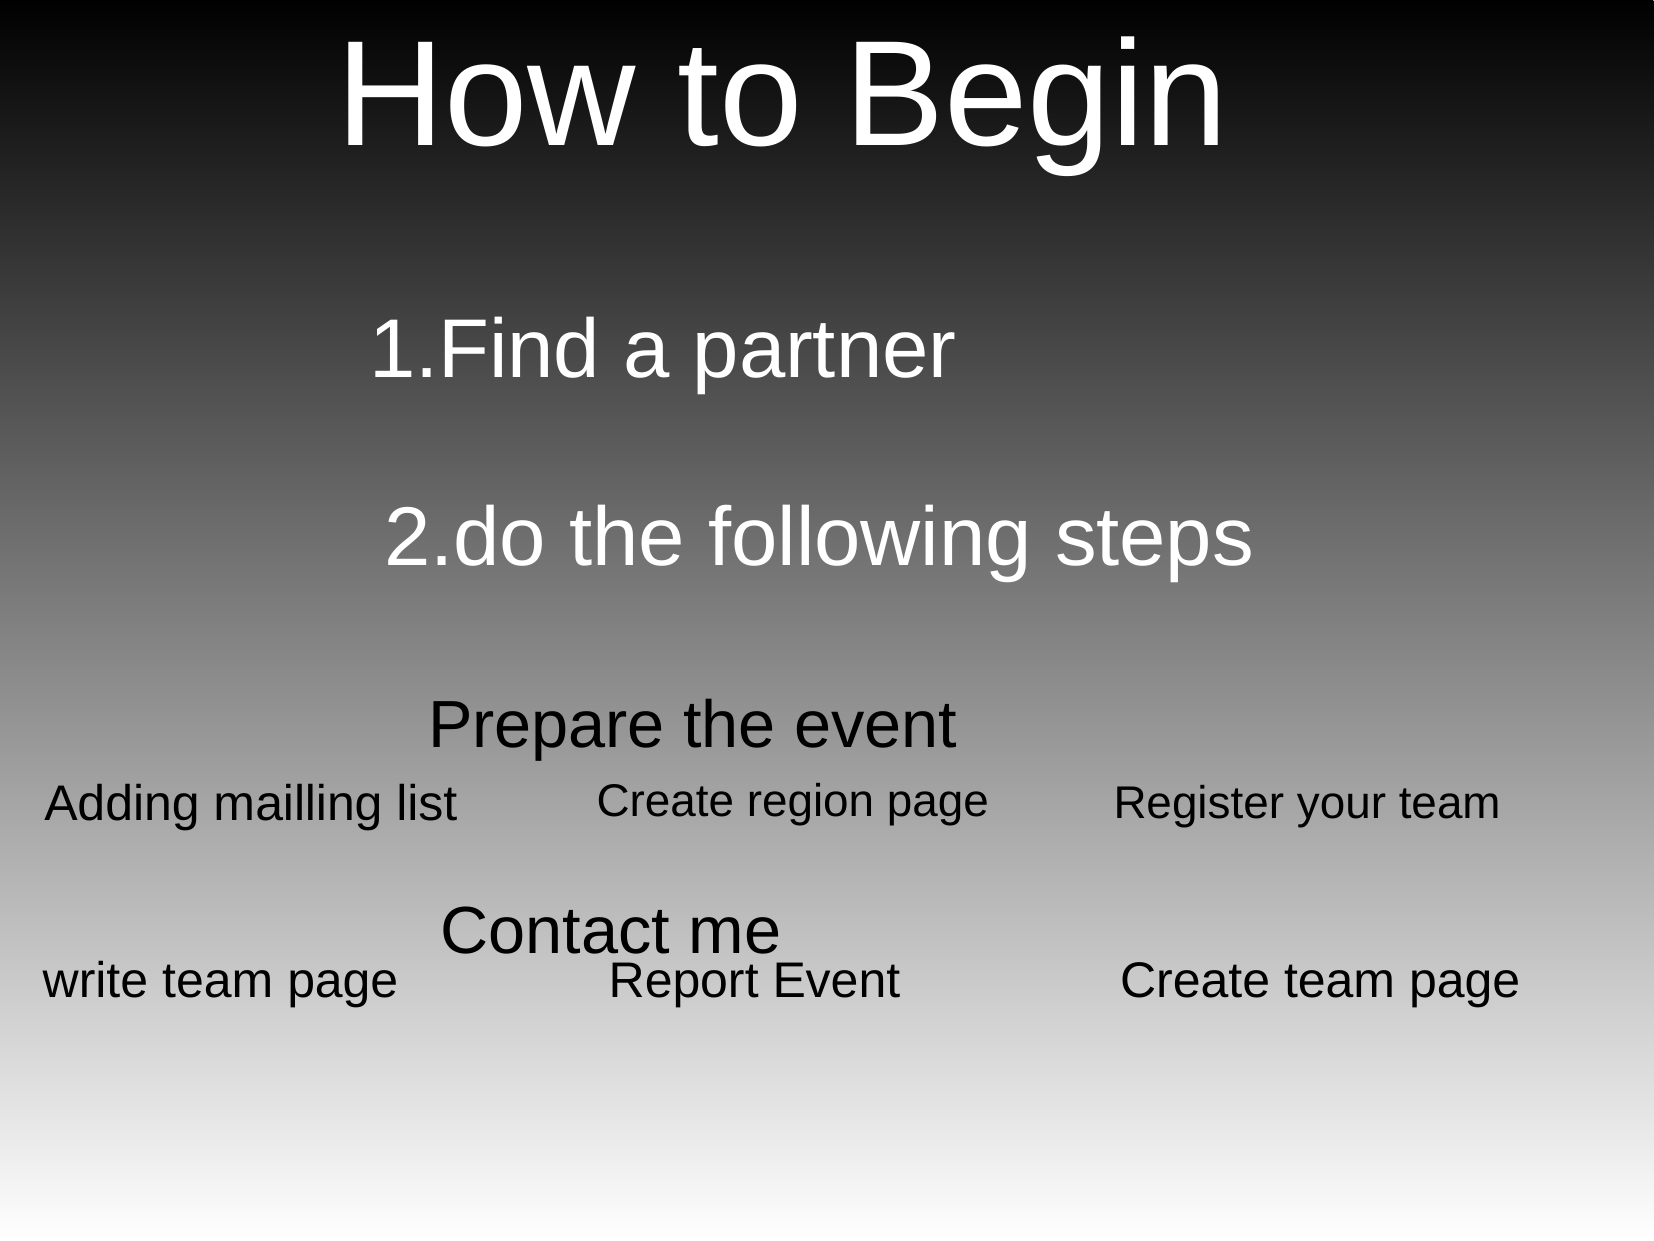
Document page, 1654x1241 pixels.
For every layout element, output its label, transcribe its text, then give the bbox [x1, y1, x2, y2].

text_box 2.do the following steps [369, 482, 1270, 591]
text_box Create region page [581, 767, 1004, 834]
text_box Register your team [1098, 770, 1516, 837]
text_box 1.Find a partner [354, 295, 972, 404]
text_box Prepare the event [413, 679, 975, 769]
text_box write team page [27, 944, 414, 1016]
text_box Create team page [1105, 944, 1536, 1016]
text_box Adding mailling list [29, 767, 473, 839]
title How to Begin [295, 9, 1270, 178]
text_box Contact me [425, 885, 798, 976]
text_box Report Event [593, 944, 916, 1016]
